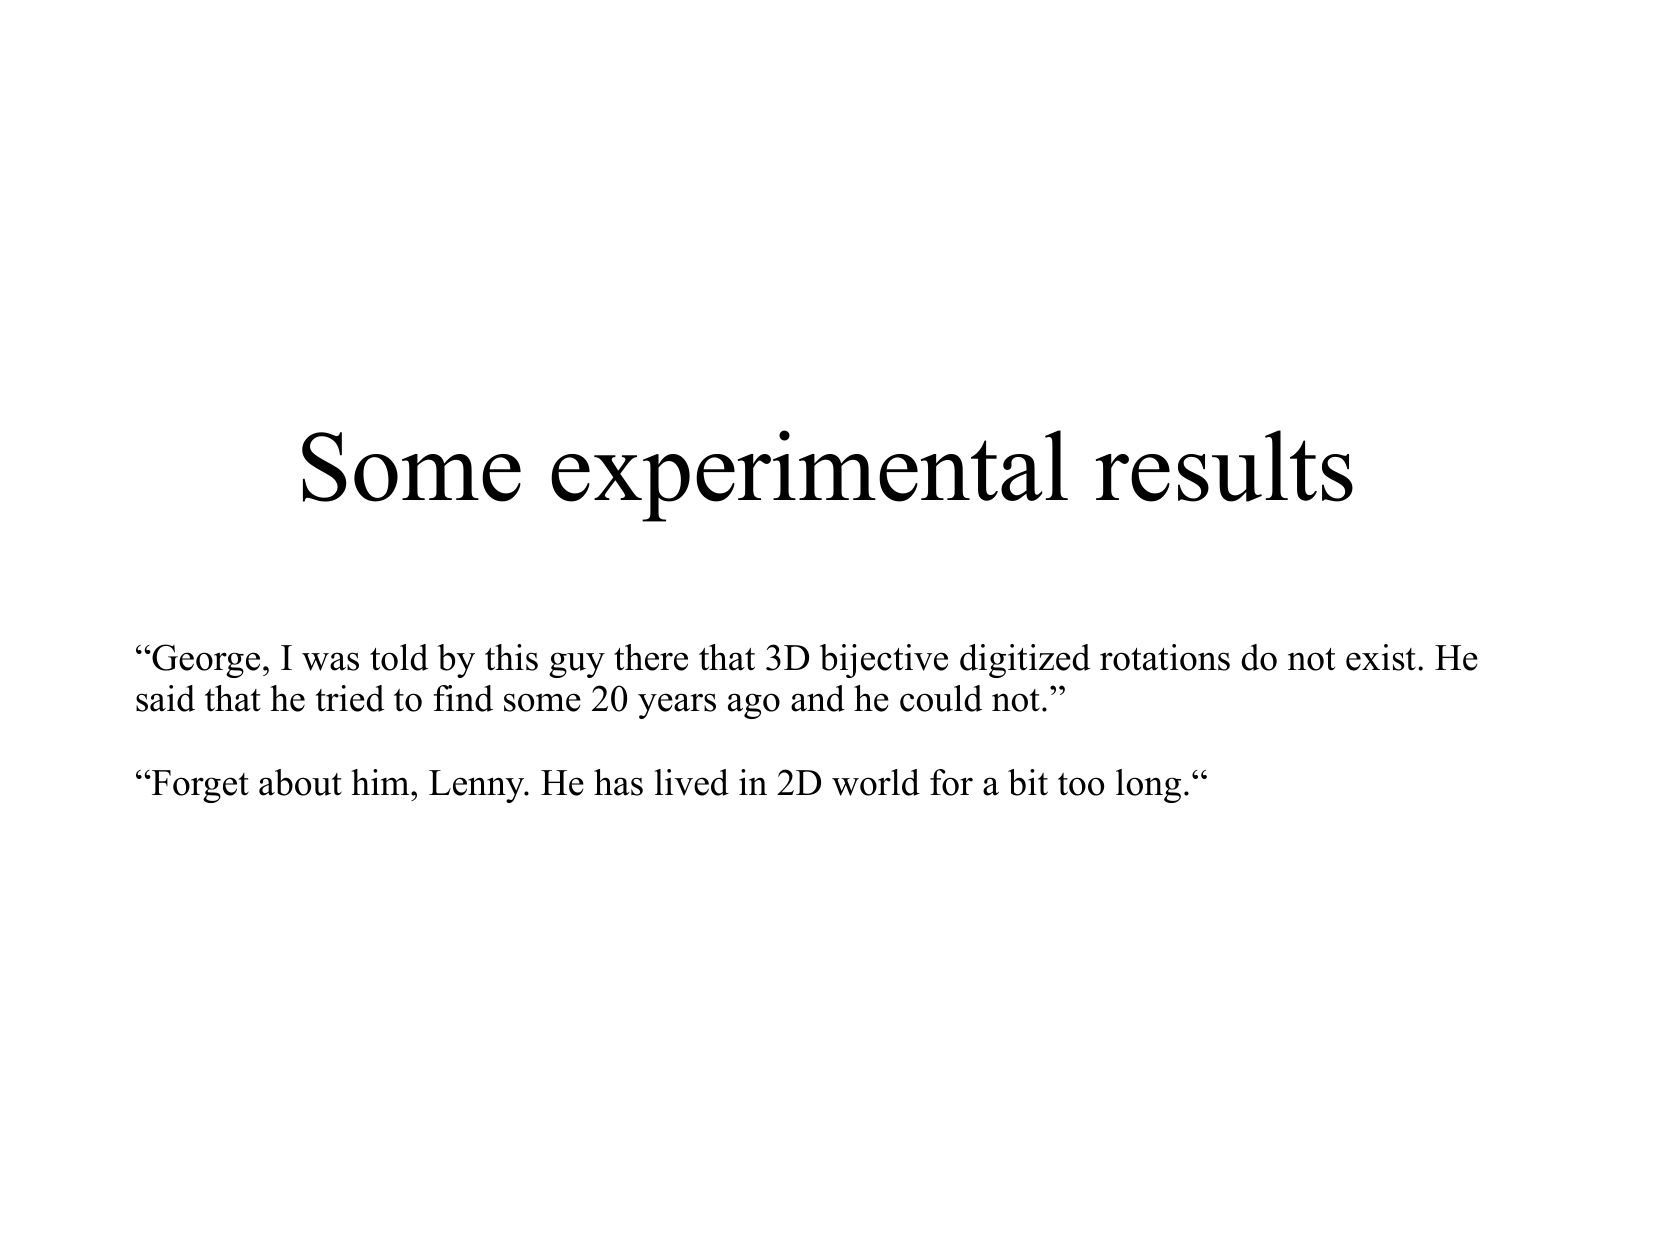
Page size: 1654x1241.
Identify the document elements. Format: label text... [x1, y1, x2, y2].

text_box “George, I was told by this guy there that 3D bijective digitized rotations do not exist. He said that he tried to find some 20 years ago and he could not.” “Forget about him, Lenny. He has lived in 2D world for a bit too long.“ [120, 629, 1561, 811]
subtitle Some experimental results [82, 106, 1571, 827]
